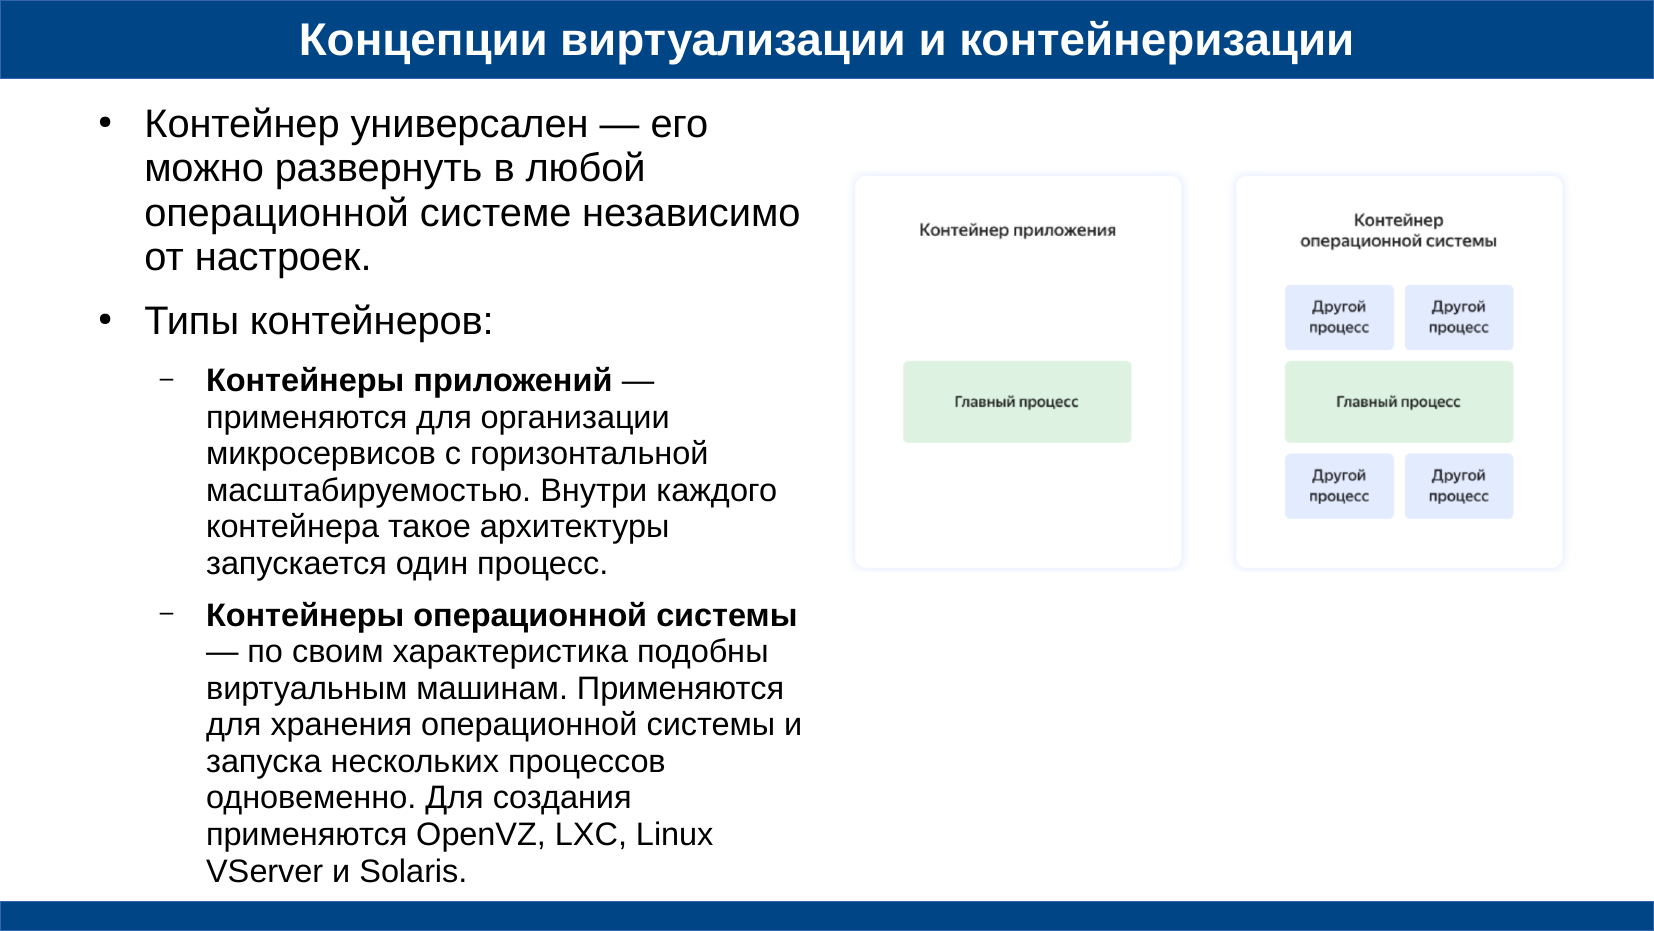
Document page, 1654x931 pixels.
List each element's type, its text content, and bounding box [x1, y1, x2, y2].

picture [845, 101, 1572, 641]
list Контейнер универсален — его можно развернуть в любой операционной системе независимо от настроек. Типы контейнеров: Контейнеры приложений — применяются для организации микросервисов с горизонтальной масштабируемостью. Внутри каждого контейнера такое архитектуры запускается один процесс. Контейнеры операционной системы — по своим характеристика подобны виртуальным машинам. Применяются для хранения операционной системы и запуска нескольких процессов одновеменно. Для создания применяются OpenVZ, LXC, Linux VServer и Solaris. [82, 101, 809, 901]
title Концепции виртуализации и контейнеризации [0, 0, 1654, 79]
